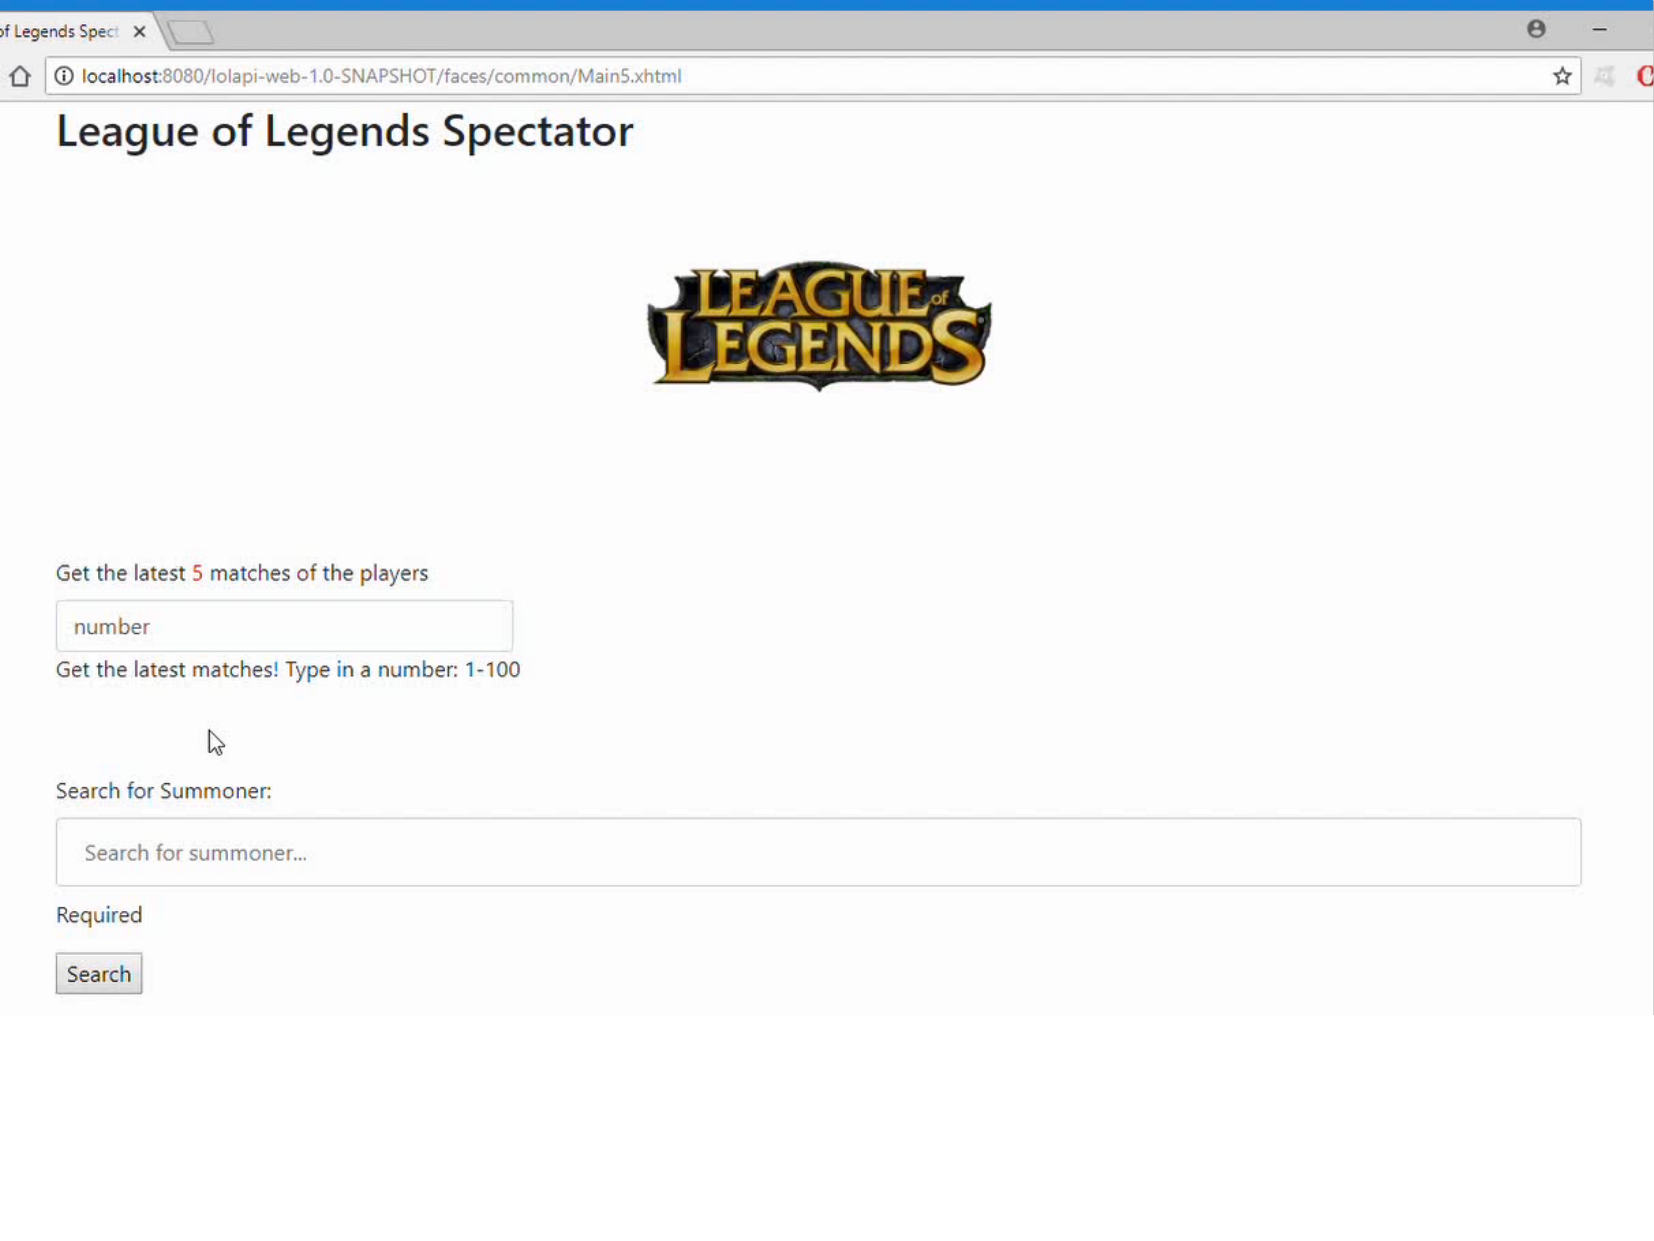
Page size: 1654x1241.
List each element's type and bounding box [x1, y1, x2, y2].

text_box [0, 0, 1654, 1016]
